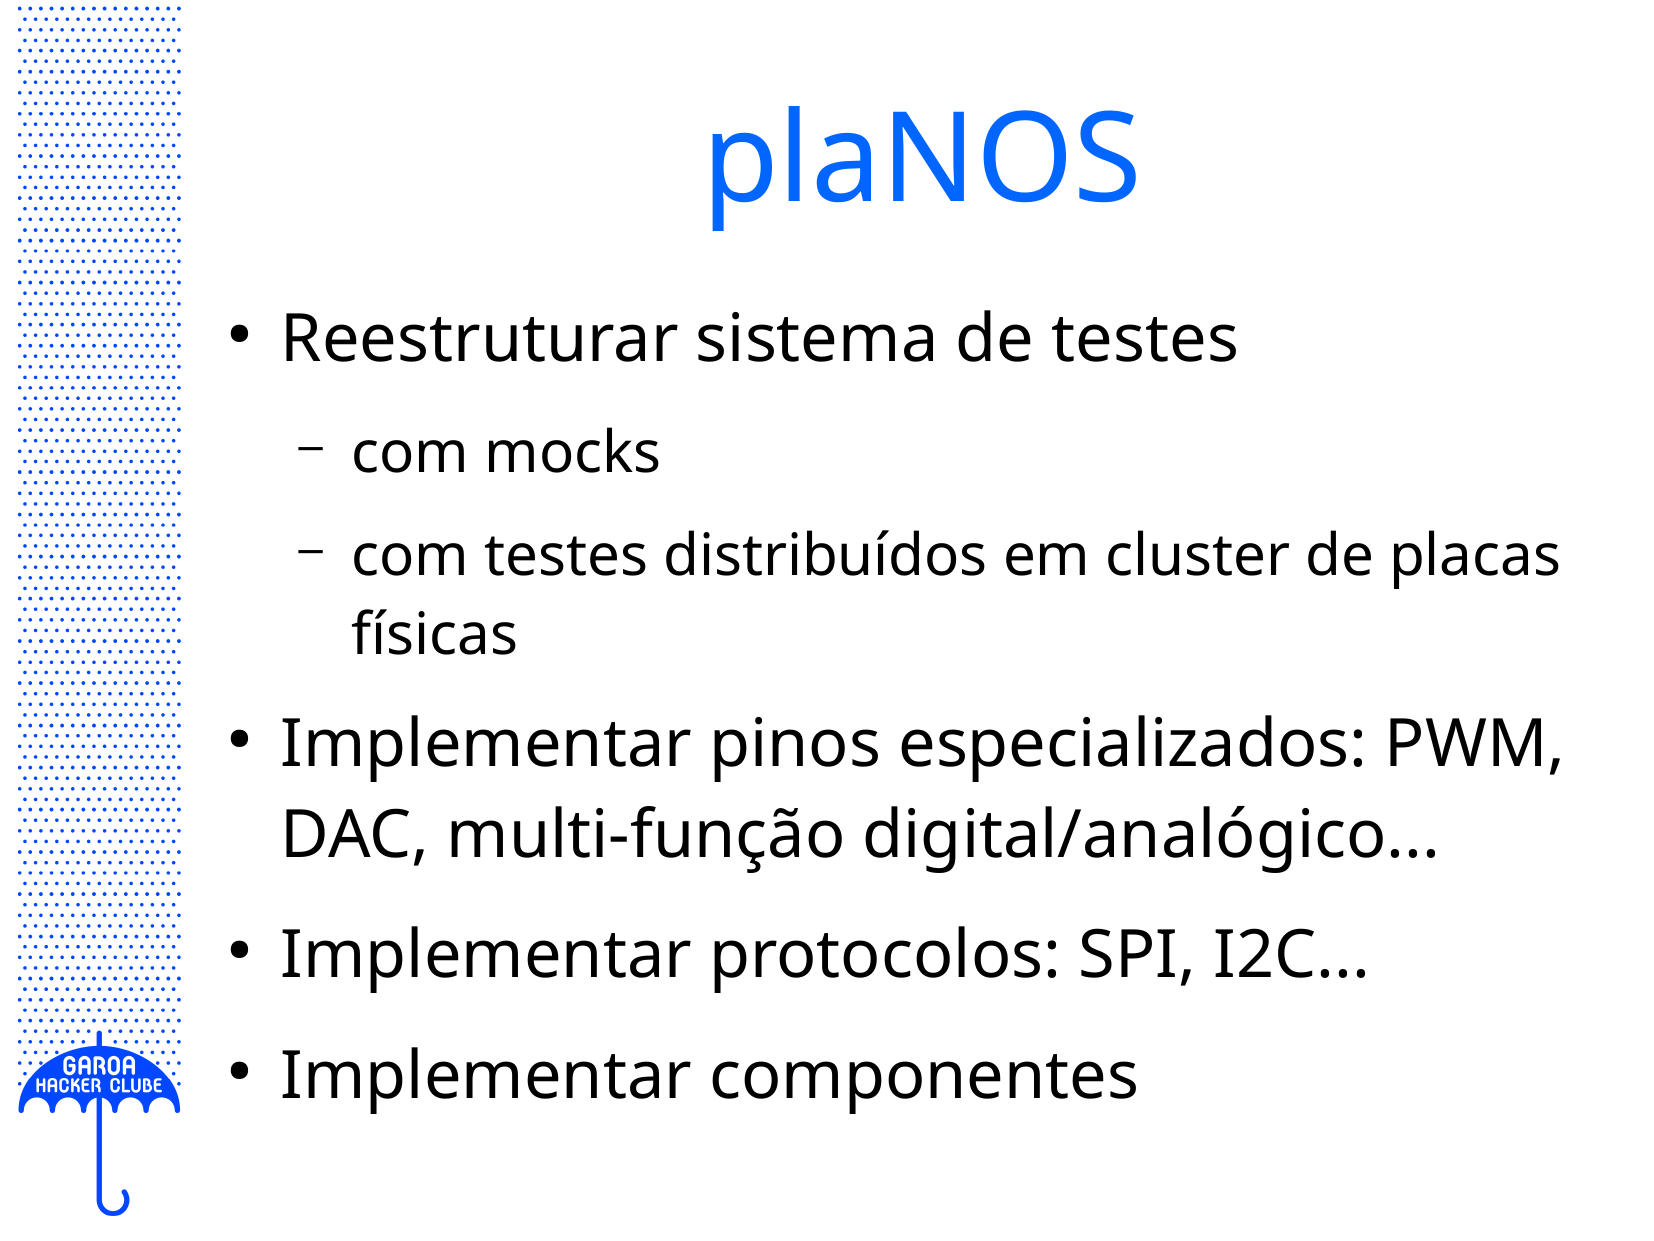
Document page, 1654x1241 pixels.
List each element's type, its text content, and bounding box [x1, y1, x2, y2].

title plaNOS [210, 49, 1636, 257]
picture [17, 0, 181, 1216]
list Reestruturar sistema de testes com mocks com testes distribuídos em cluster de placas físicas Implementar pinos especializados: PWM, DAC, multi-função digital/analógico... Implementar protocolos: SPI, I2C... Implementar componentes [210, 290, 1636, 1156]
